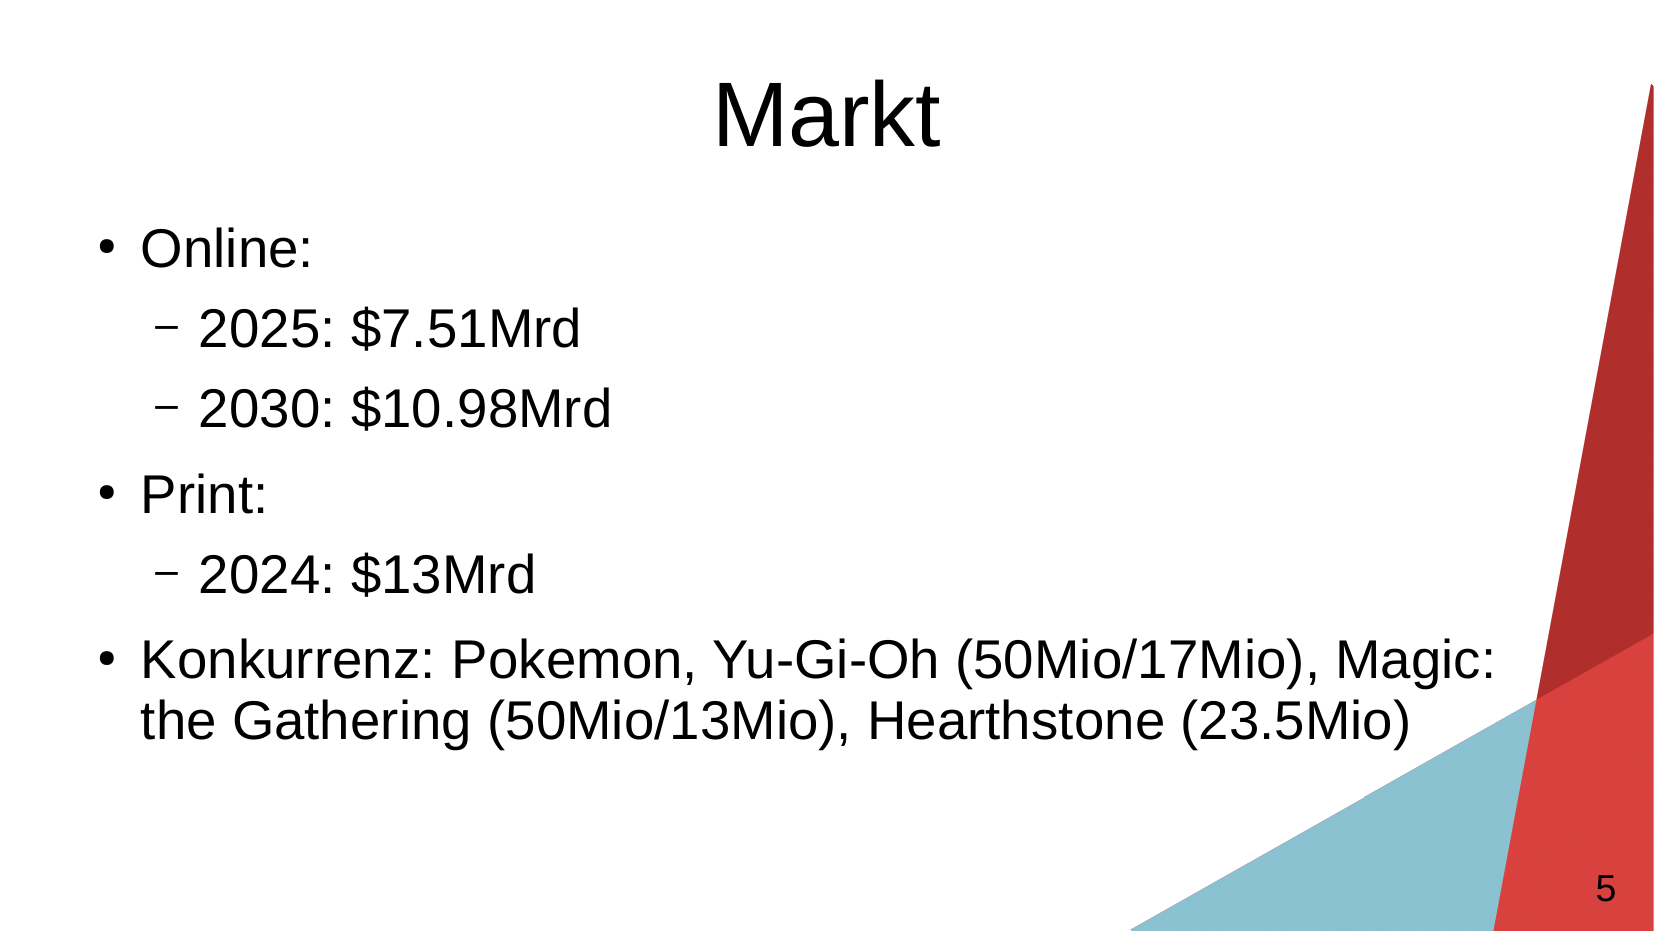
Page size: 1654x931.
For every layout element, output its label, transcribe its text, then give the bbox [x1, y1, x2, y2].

title Markt [82, 37, 1571, 193]
picture [1075, 84, 1654, 931]
list Online: 2025: $7.51Mrd 2030: $10.98Mrd Print: 2024: $13Mrd Konkurrenz: Pokemon, Yu-Gi-Oh (50Mio/17Mio), Magic: the Gathering (50Mio/13Mio), Hearthstone (23.5Mio) [82, 217, 1571, 758]
